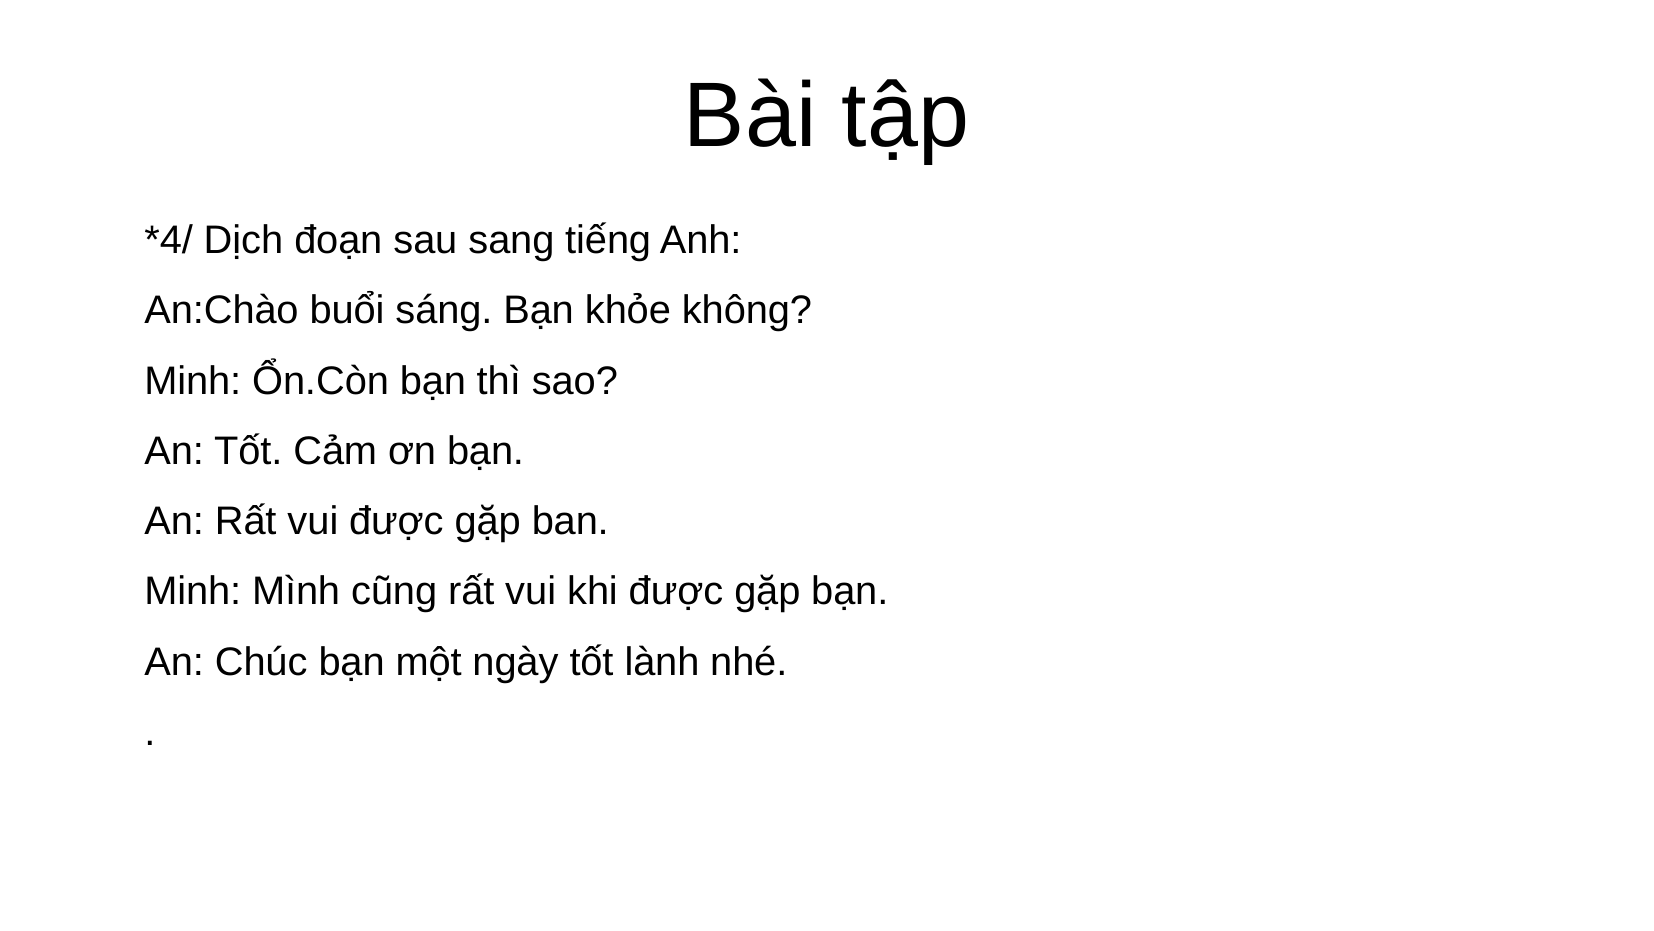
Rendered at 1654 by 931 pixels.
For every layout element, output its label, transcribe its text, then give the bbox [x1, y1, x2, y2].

list *4/ Dịch đoạn sau sang tiếng Anh: An:Chào buổi sáng. Bạn khỏe không? Minh: Ổn.Còn bạn thì sao? An: Tốt. Cảm ơn bạn. An: Rất vui được gặp ban. Minh: Mình cũng rất vui khi được gặp bạn. An: Chúc bạn một ngày tốt lành nhé. . [82, 217, 1571, 758]
title Bài tập [82, 37, 1571, 193]
